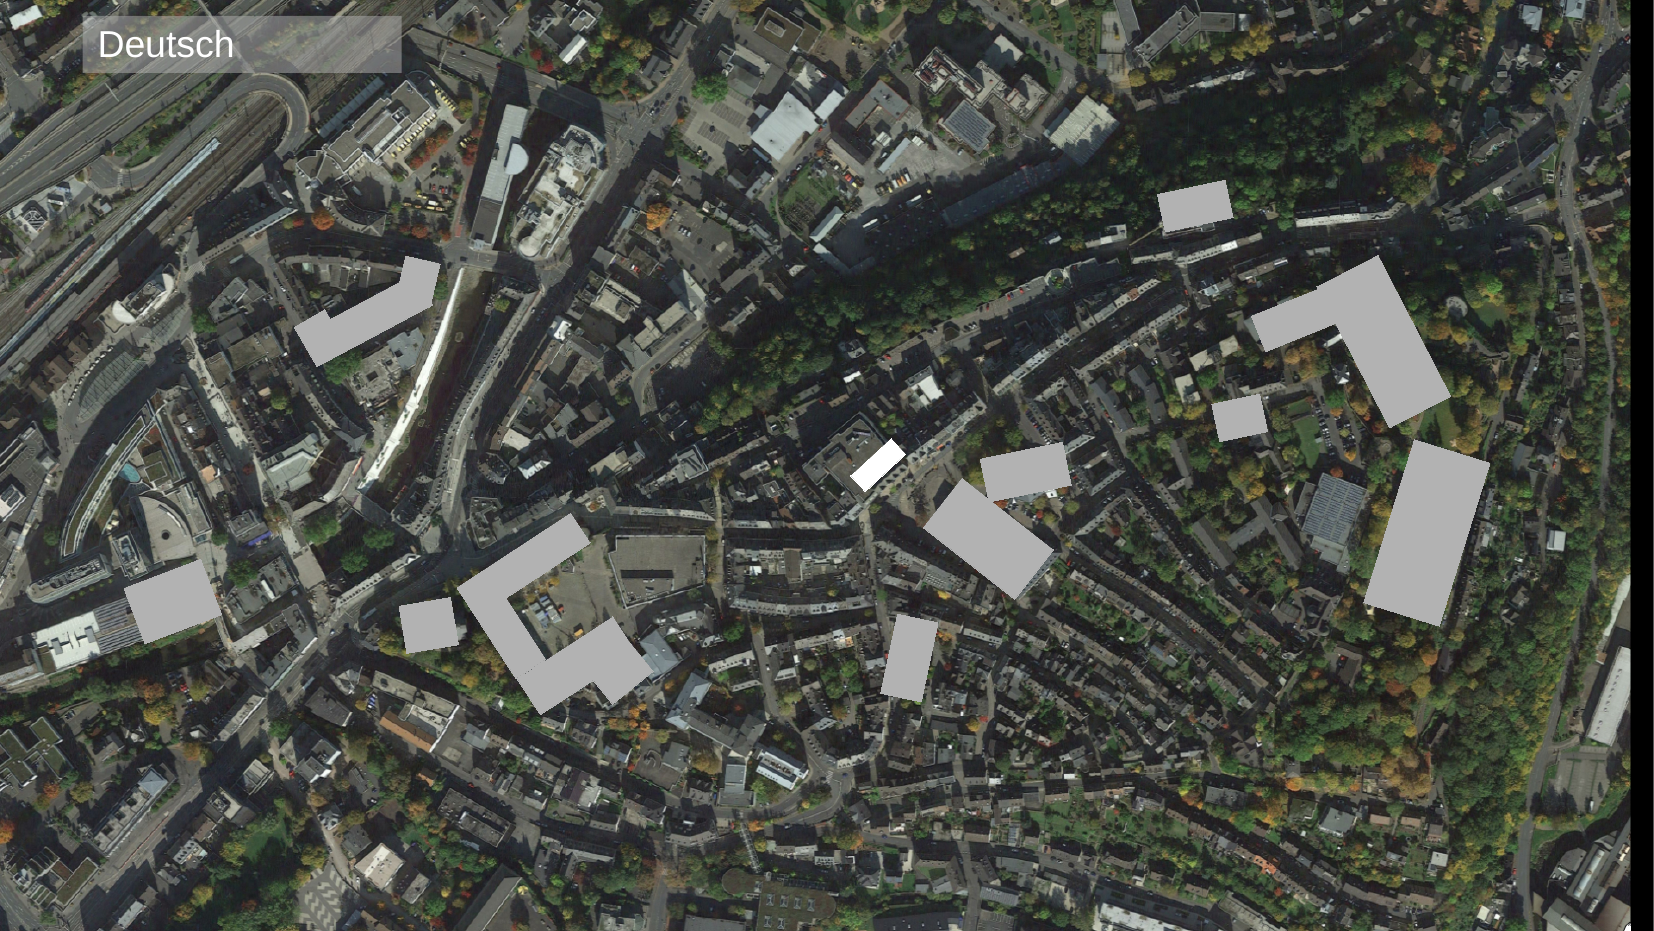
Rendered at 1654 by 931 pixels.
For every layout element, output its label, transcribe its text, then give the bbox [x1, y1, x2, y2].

text_box [923, 442, 1072, 600]
text_box [399, 597, 459, 654]
text_box [1157, 180, 1234, 232]
text_box [1251, 255, 1451, 428]
text_box [1211, 394, 1268, 442]
text_box [1363, 439, 1490, 627]
text_box [294, 256, 441, 367]
text_box [880, 614, 938, 702]
text_box Deutsch [82, 15, 402, 73]
picture [0, 0, 1654, 931]
text_box [457, 513, 654, 715]
text_box [124, 559, 222, 644]
text_box [850, 438, 906, 492]
